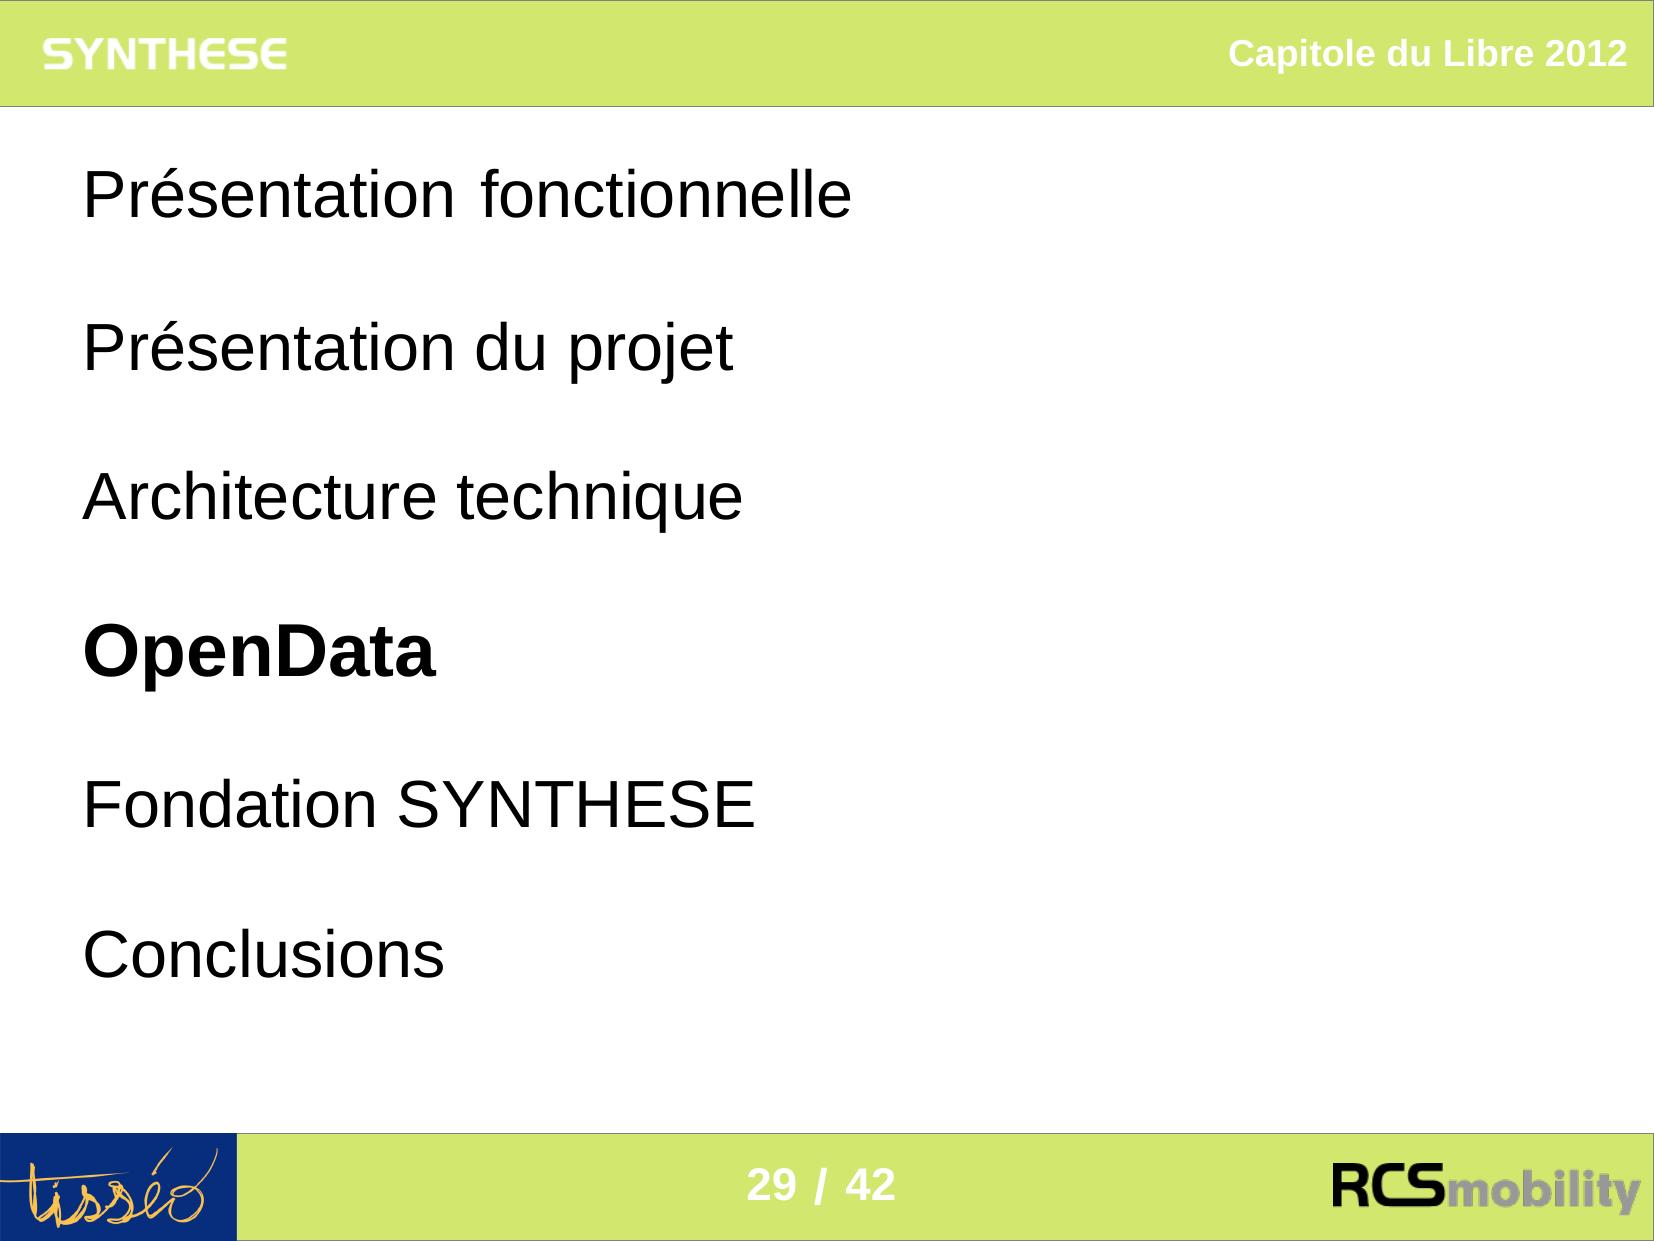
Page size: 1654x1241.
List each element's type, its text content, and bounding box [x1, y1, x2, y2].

text_box 42 [830, 1151, 957, 1231]
text_box <numéro> [561, 1151, 813, 1241]
text_box / [237, 1133, 1654, 1241]
subtitle Présentation fonctionnelle Présentation du projet Architecture technique OpenData Fondation SYNTHESE Conclusions [82, 49, 1571, 1010]
text_box Capitole du Libre 2012 [0, 0, 1654, 107]
picture [41, 35, 292, 73]
picture [0, 1133, 237, 1241]
picture [1333, 1163, 1642, 1217]
